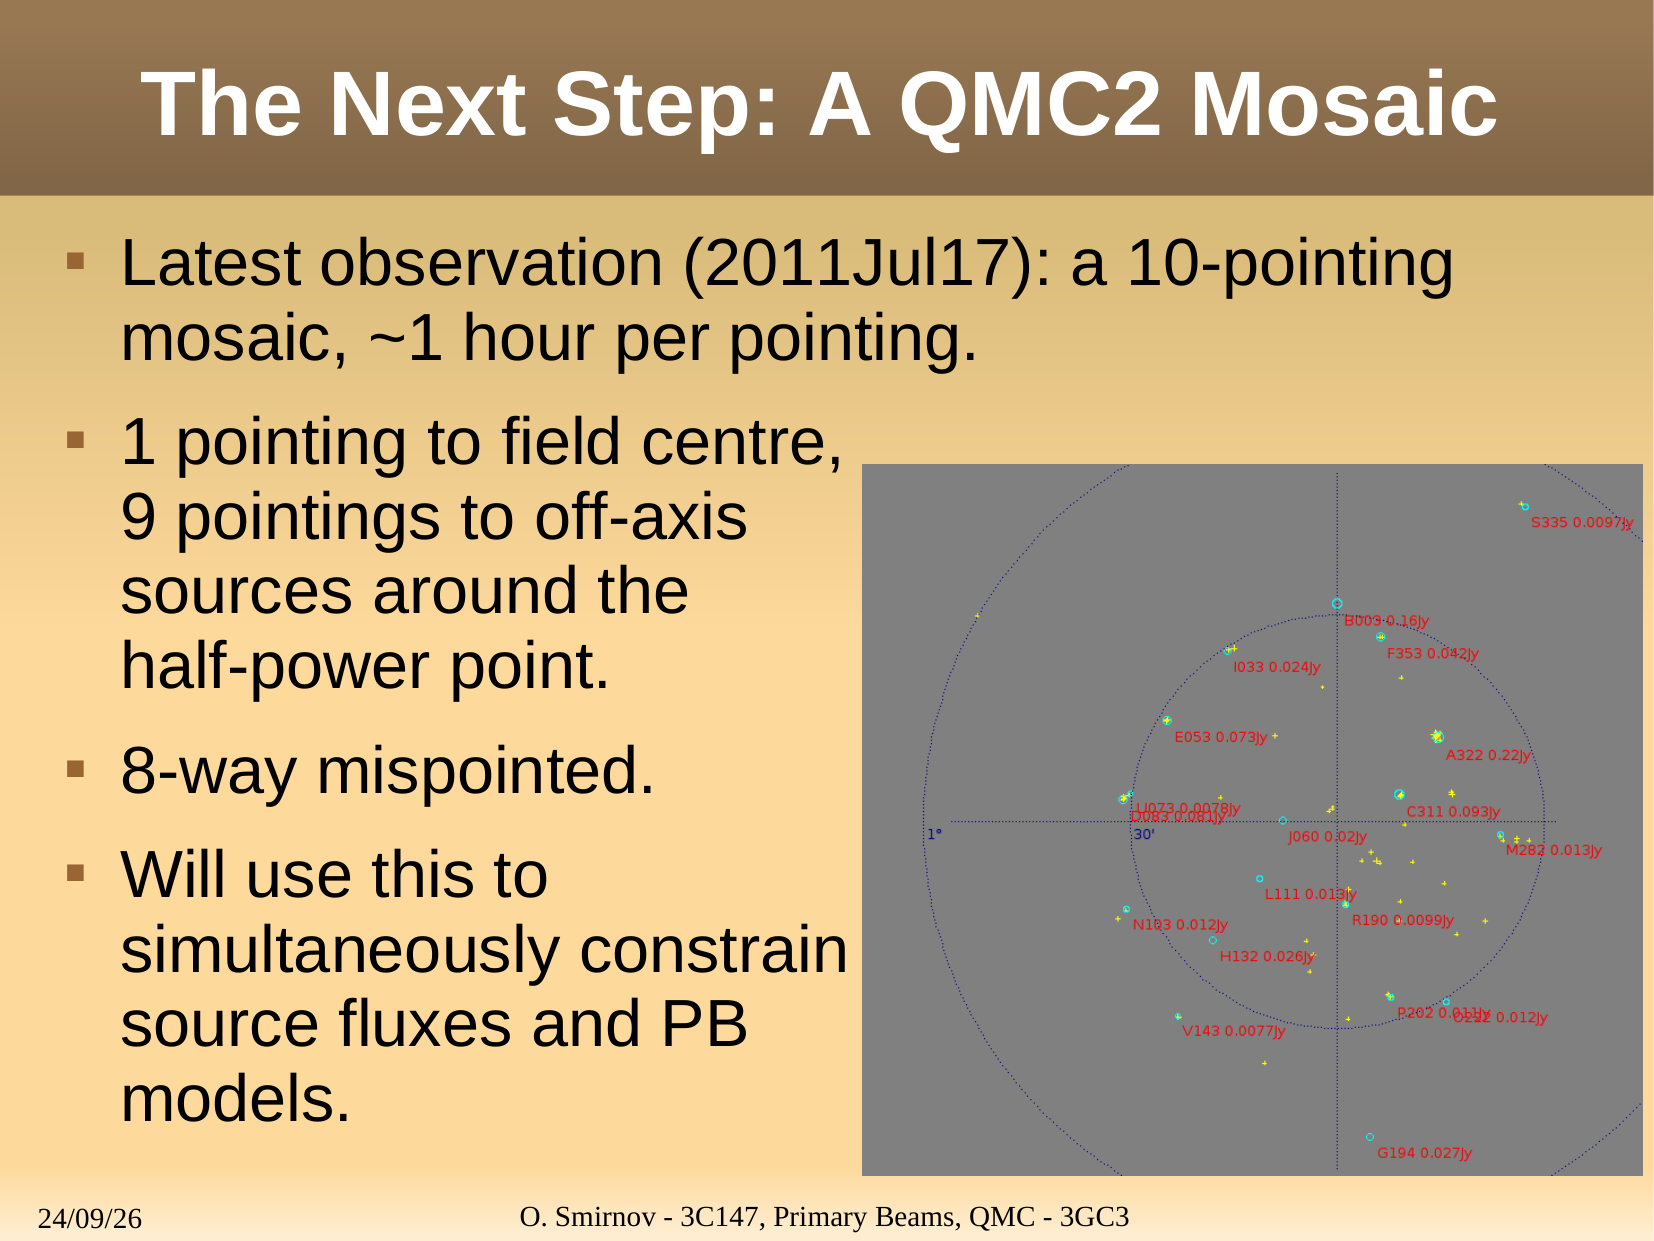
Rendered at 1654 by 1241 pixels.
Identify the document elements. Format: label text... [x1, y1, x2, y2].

title The Next Step: A QMC2 Mosaic [76, 7, 1565, 200]
list Latest observation (2011Jul17): a 10-pointing mosaic, ~1 hour per pointing. 1 pointing to field centre, 9 pointings to off-axis sources around the half-power point. 8-way mispointed. Will use this to simultaneously constrain source fluxes and PB models. [49, 225, 1613, 1163]
picture [0, 0, 1654, 1241]
